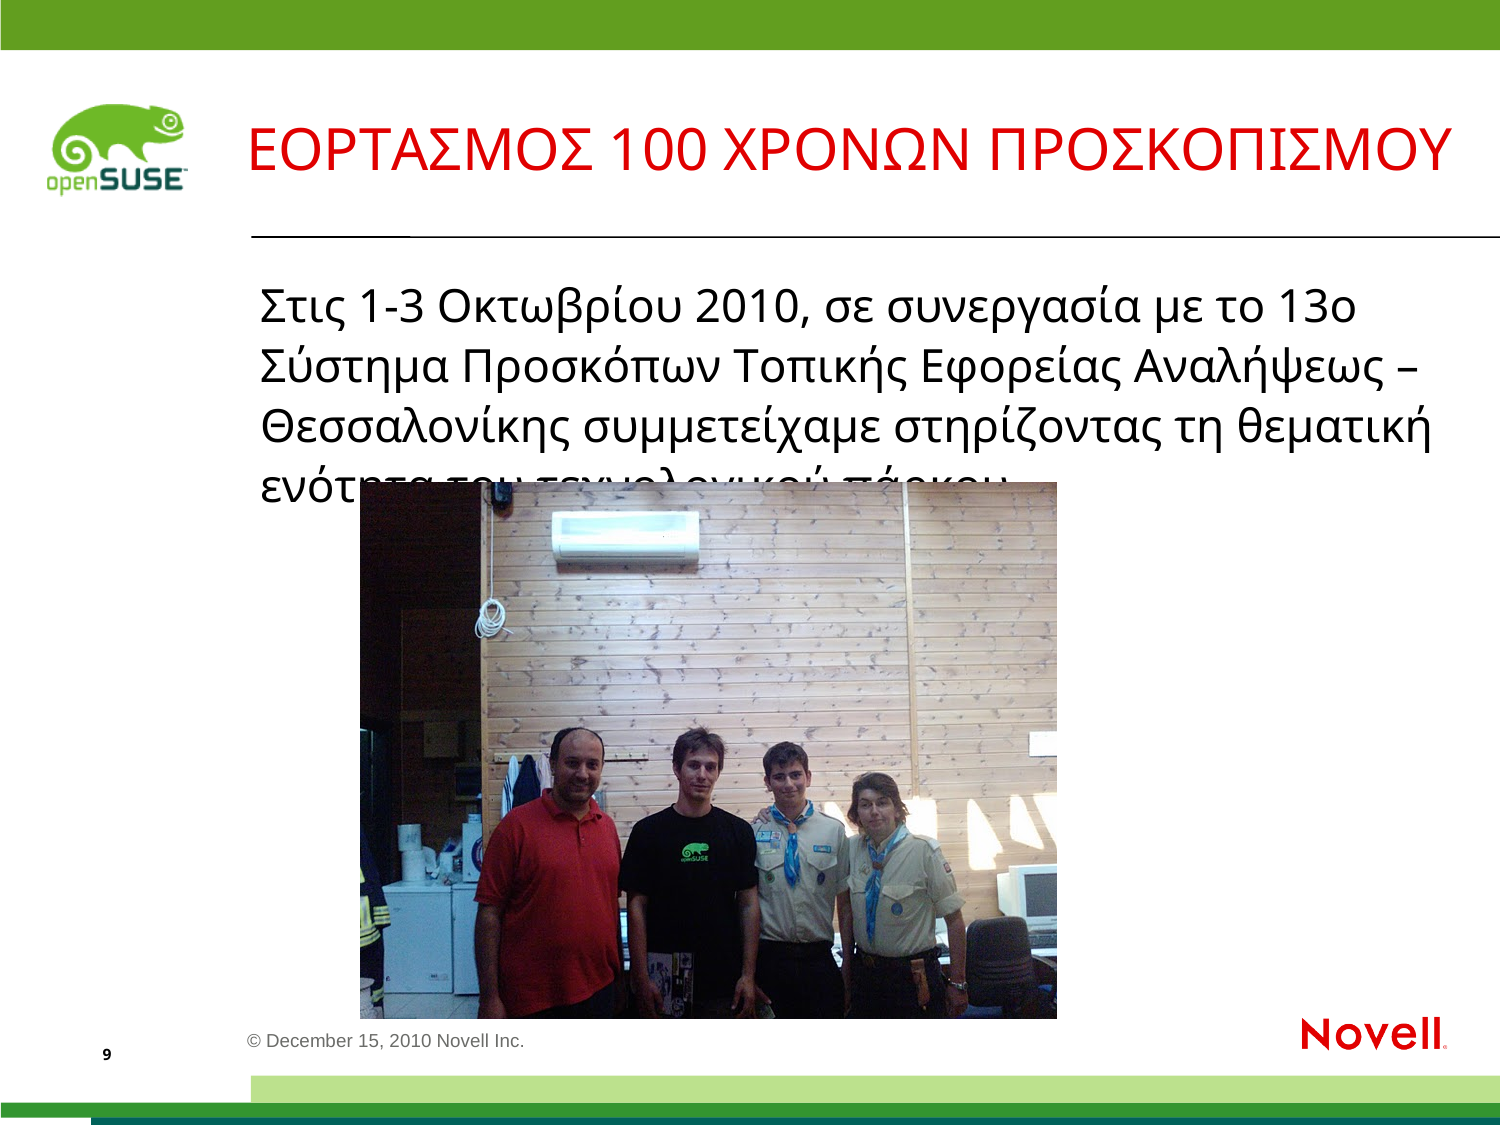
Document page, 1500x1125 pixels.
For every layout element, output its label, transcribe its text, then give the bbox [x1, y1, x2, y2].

picture [1295, 1026, 1453, 1056]
list Στις 1-3 Οκτωβρίου 2010, σε συνεργασία με το 13ο Σύστημα Προσκόπων Τοπικής Εφορείας Αναλήψεως – Θεσσαλονίκης συμμετείχαμε στηρίζοντας τη θεματική ενότητα του τεχνολογικού πάρκου. [245, 267, 1458, 1026]
picture [360, 482, 1057, 1019]
title ΕΟΡΤΑΣΜΟΣ 100 ΧΡΟΝΩΝ ΠΡΟΣΚΟΠΙΣΜΟΥ [246, 60, 1484, 239]
picture [47, 104, 188, 197]
